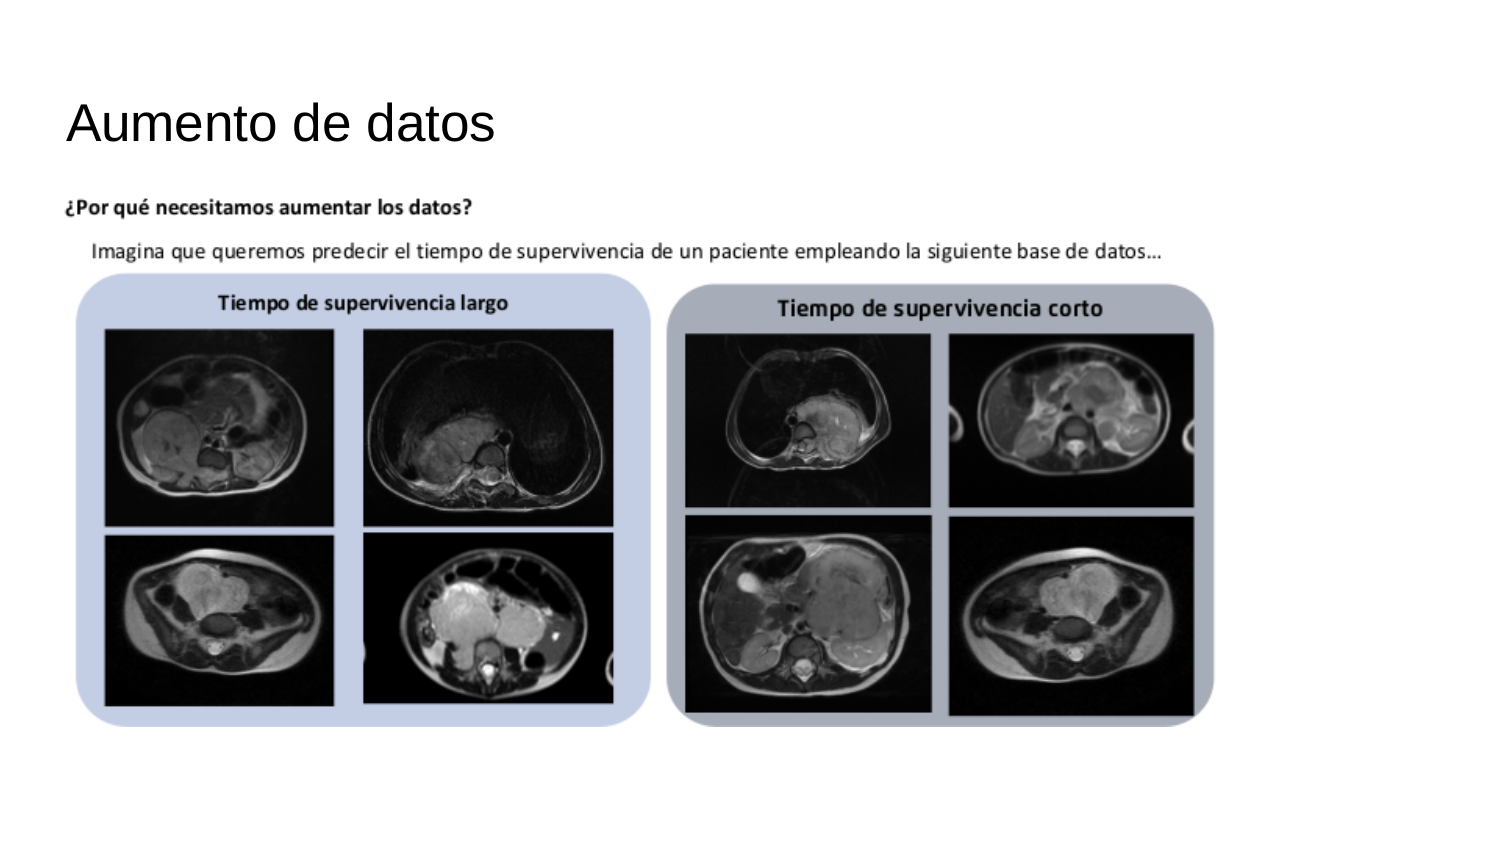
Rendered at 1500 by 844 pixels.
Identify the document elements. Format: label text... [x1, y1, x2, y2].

title Aumento de datos [51, 72, 1449, 167]
picture [51, 188, 1220, 727]
